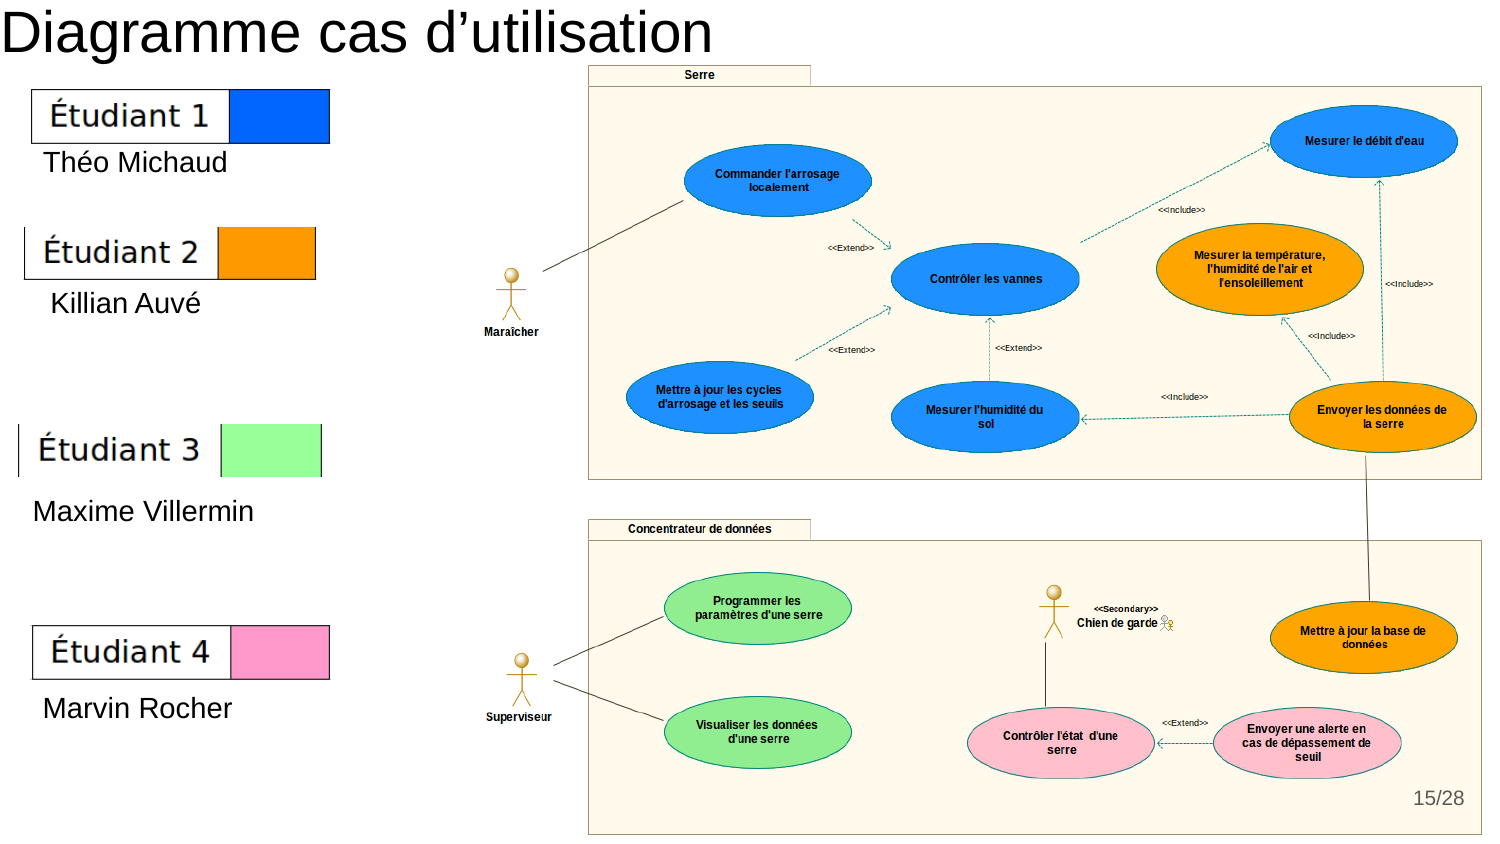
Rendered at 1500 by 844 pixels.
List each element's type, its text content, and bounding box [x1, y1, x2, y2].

picture [471, 55, 1491, 844]
text_box Marvin Rocher [27, 674, 260, 745]
text_box Maxime Villermin [17, 476, 278, 547]
text_box Killian Auvé [35, 269, 256, 340]
text_box Théo Michaud [27, 128, 248, 189]
picture [30, 623, 331, 682]
text_box Diagramme cas d’utilisation [0, 0, 962, 73]
picture [23, 227, 317, 281]
picture [17, 424, 323, 477]
picture [30, 88, 331, 145]
slide_number <numéro>/28 [1389, 764, 1480, 830]
